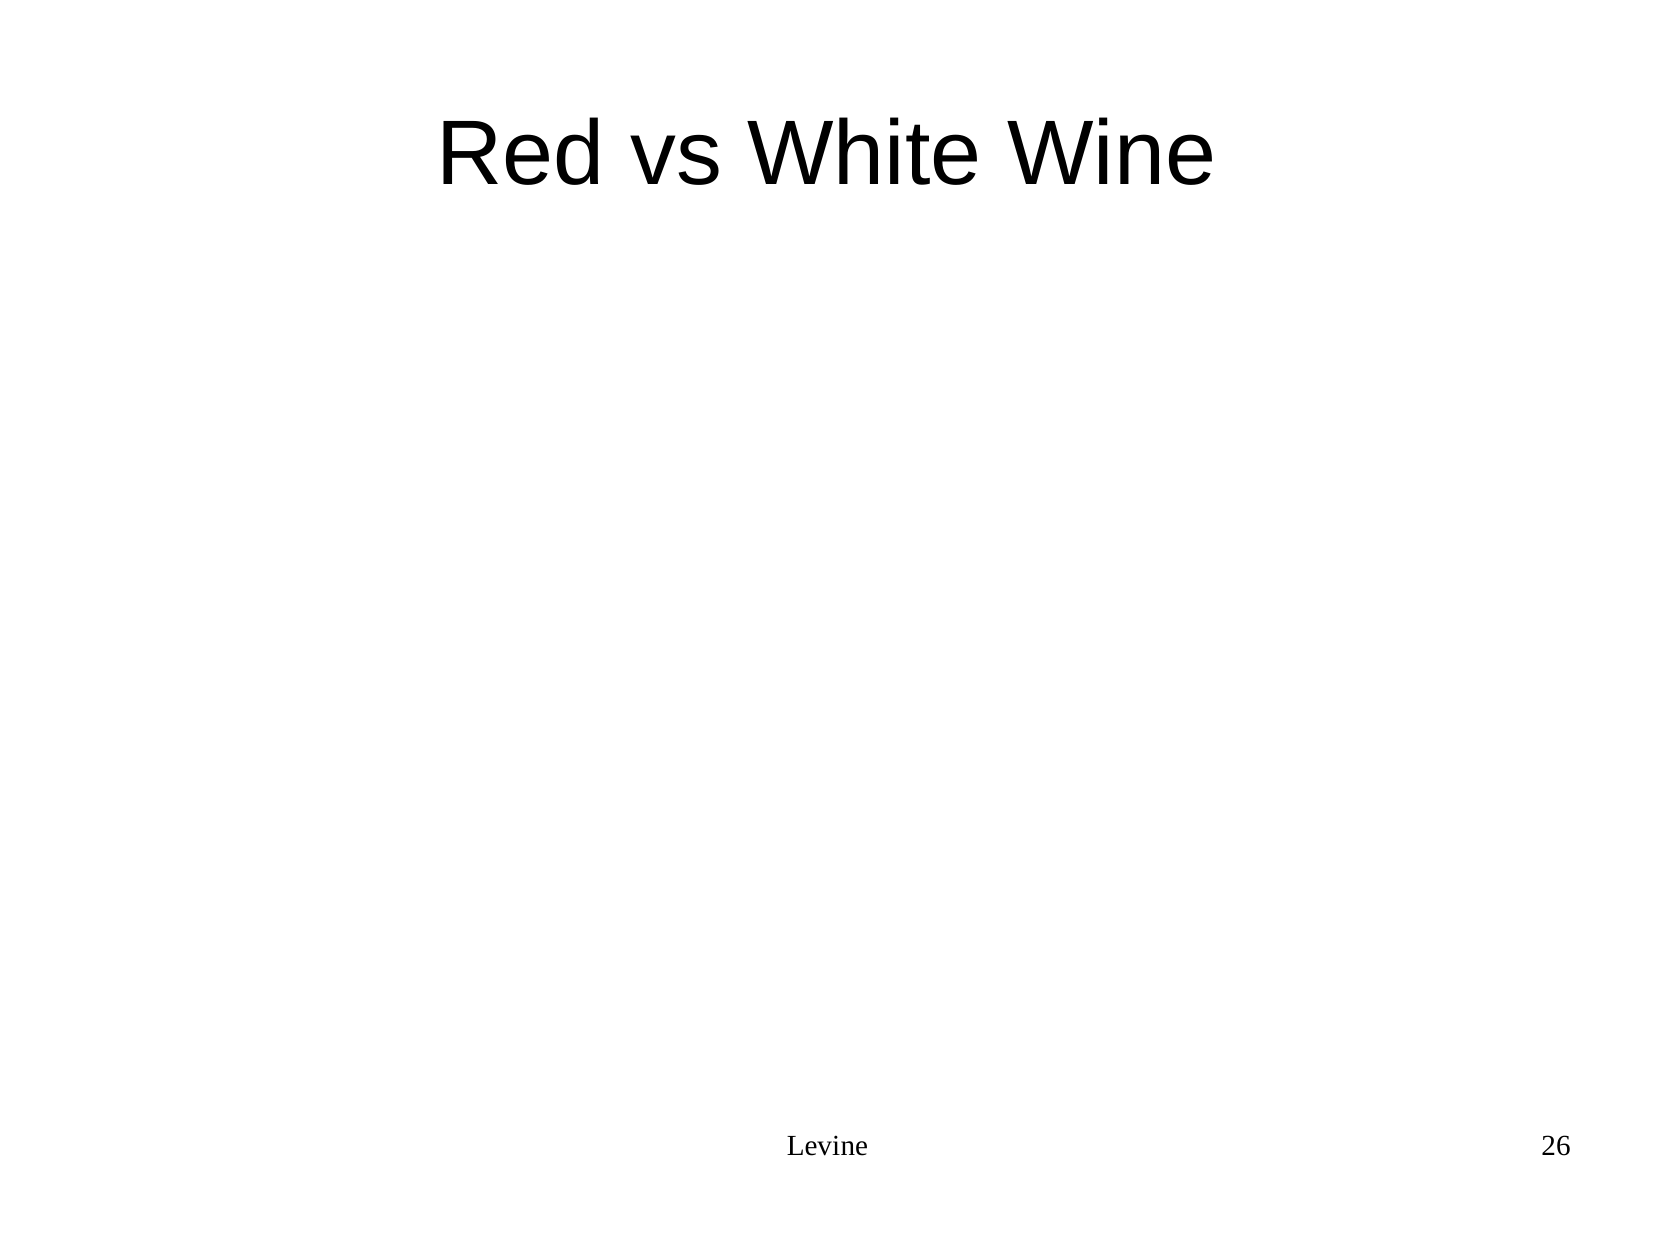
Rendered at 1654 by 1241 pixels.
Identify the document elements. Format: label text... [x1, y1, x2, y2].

title Red vs White Wine [82, 49, 1571, 257]
